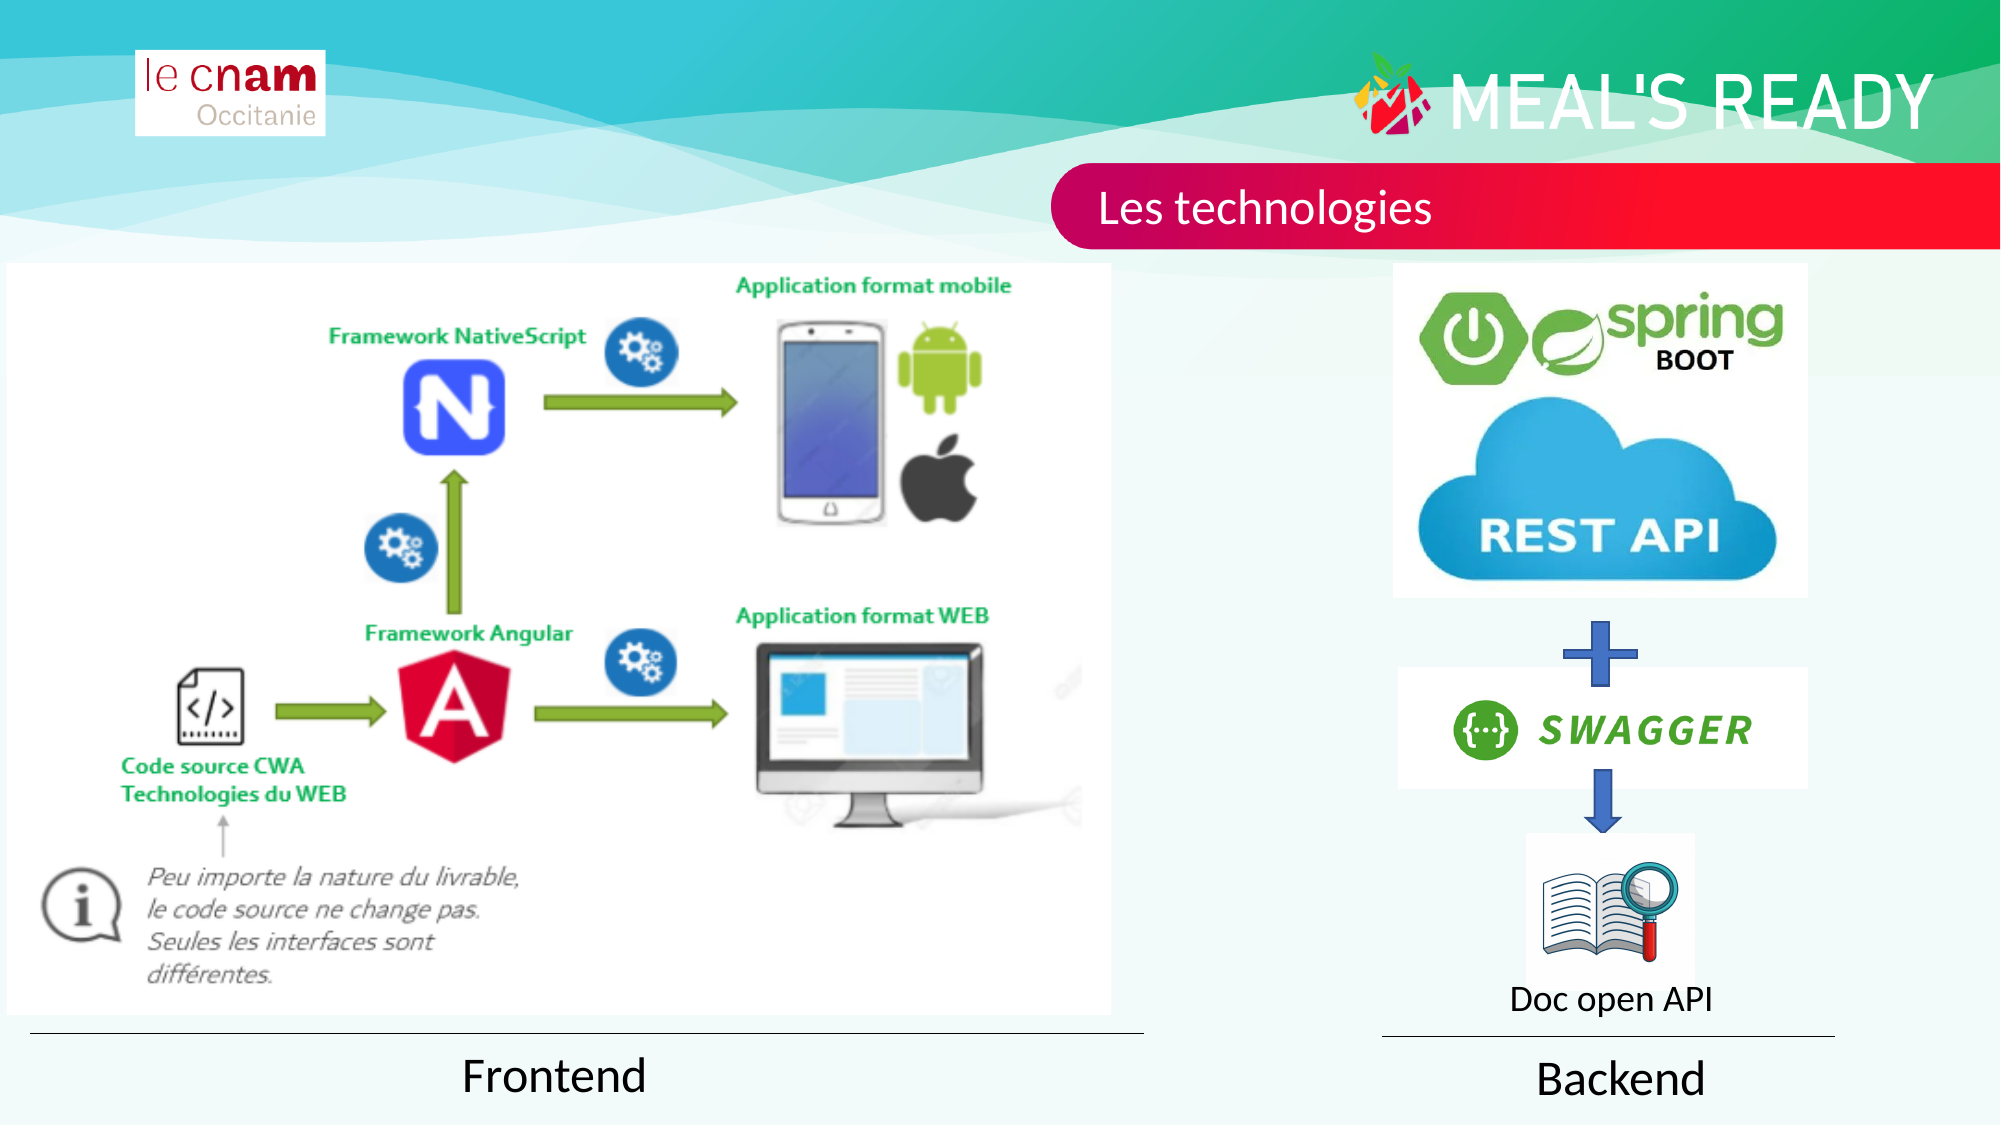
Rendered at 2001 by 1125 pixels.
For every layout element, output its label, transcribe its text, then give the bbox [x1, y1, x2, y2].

picture [0, 0, 2000, 1125]
text_box [1586, 770, 1620, 833]
text_box Frontend [447, 1034, 753, 1104]
text_box Les technologies [1083, 173, 2000, 244]
text_box Backend [1521, 1037, 1799, 1099]
text_box [1564, 622, 1637, 686]
text_box Doc open API [1494, 966, 1762, 1028]
